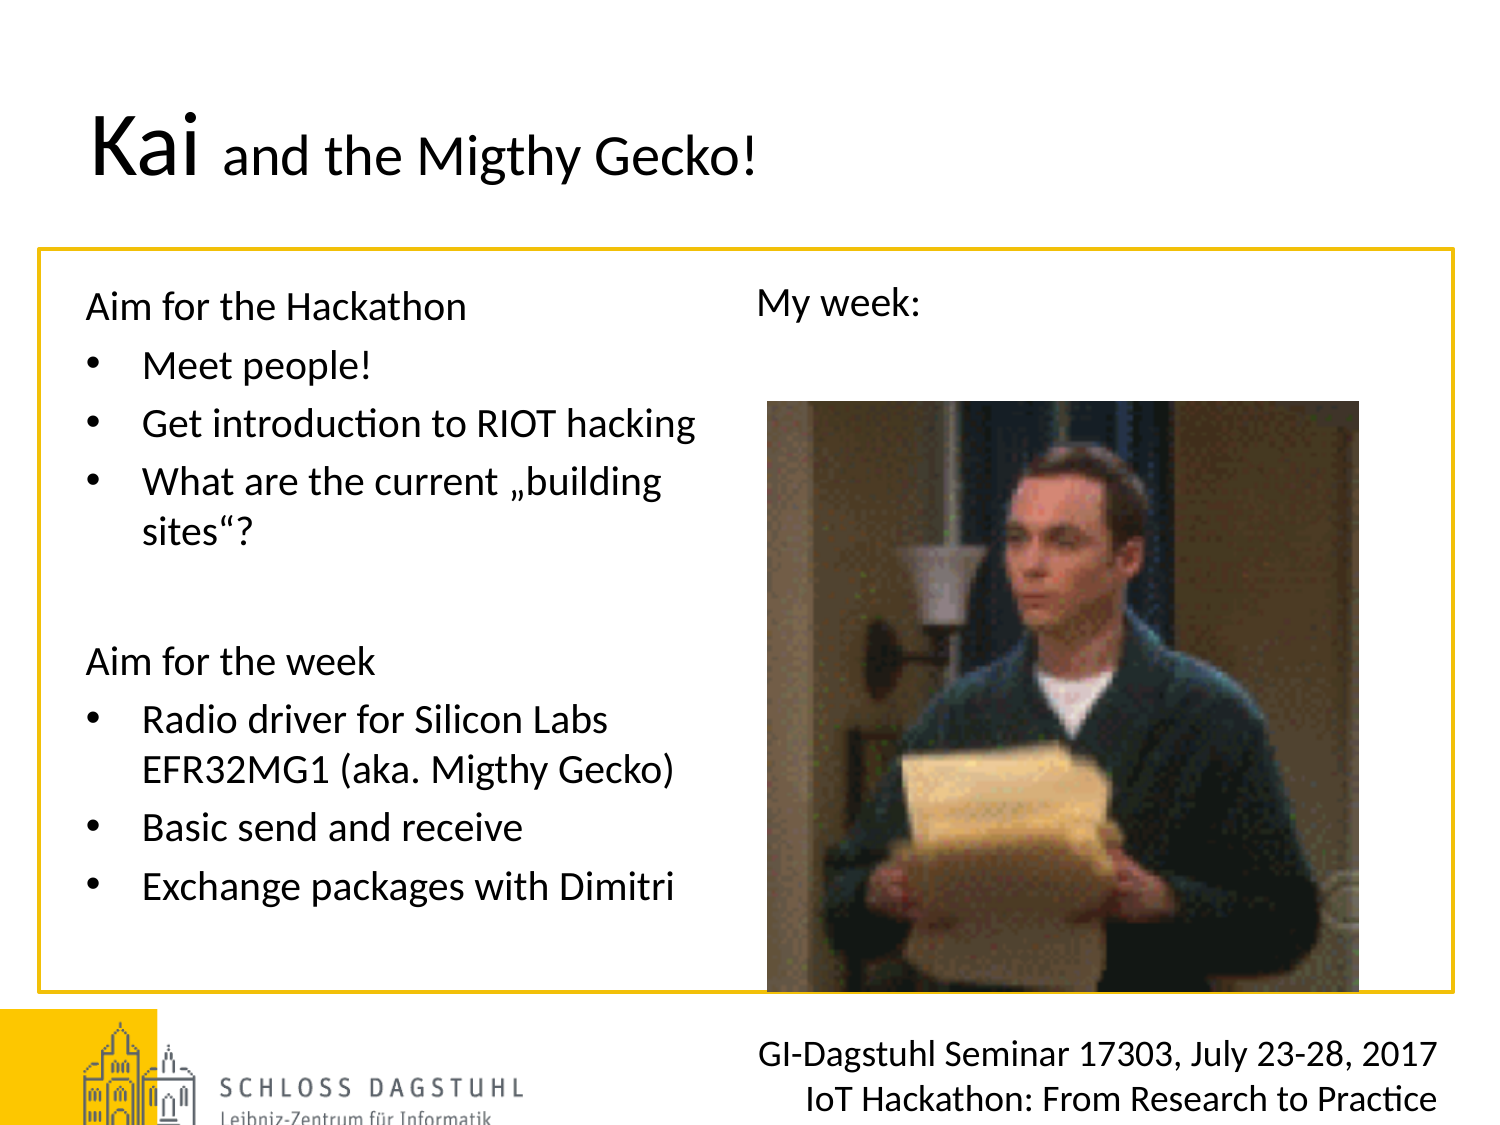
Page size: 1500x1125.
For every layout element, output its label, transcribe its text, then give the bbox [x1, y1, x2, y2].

text_box Aim for the Hackathon Meet people! Get introduction to RIOT hacking What are the current „building sites“? [70, 271, 752, 615]
picture [0, 1009, 523, 1125]
title Kai and the Migthy Gecko! [75, 45, 856, 233]
text_box Aim for the week Radio driver for Silicon Labs EFR32MG1 (aka. Migthy Gecko) Basic send and receive Exchange packages with Dimitri [70, 625, 752, 969]
text_box My week: [741, 266, 1424, 809]
text_box GI-Dagstuhl Seminar 17303, July 23-28, 2017 IoT Hackathon: From Research to Practice [559, 1021, 1454, 1125]
picture [767, 401, 1359, 992]
